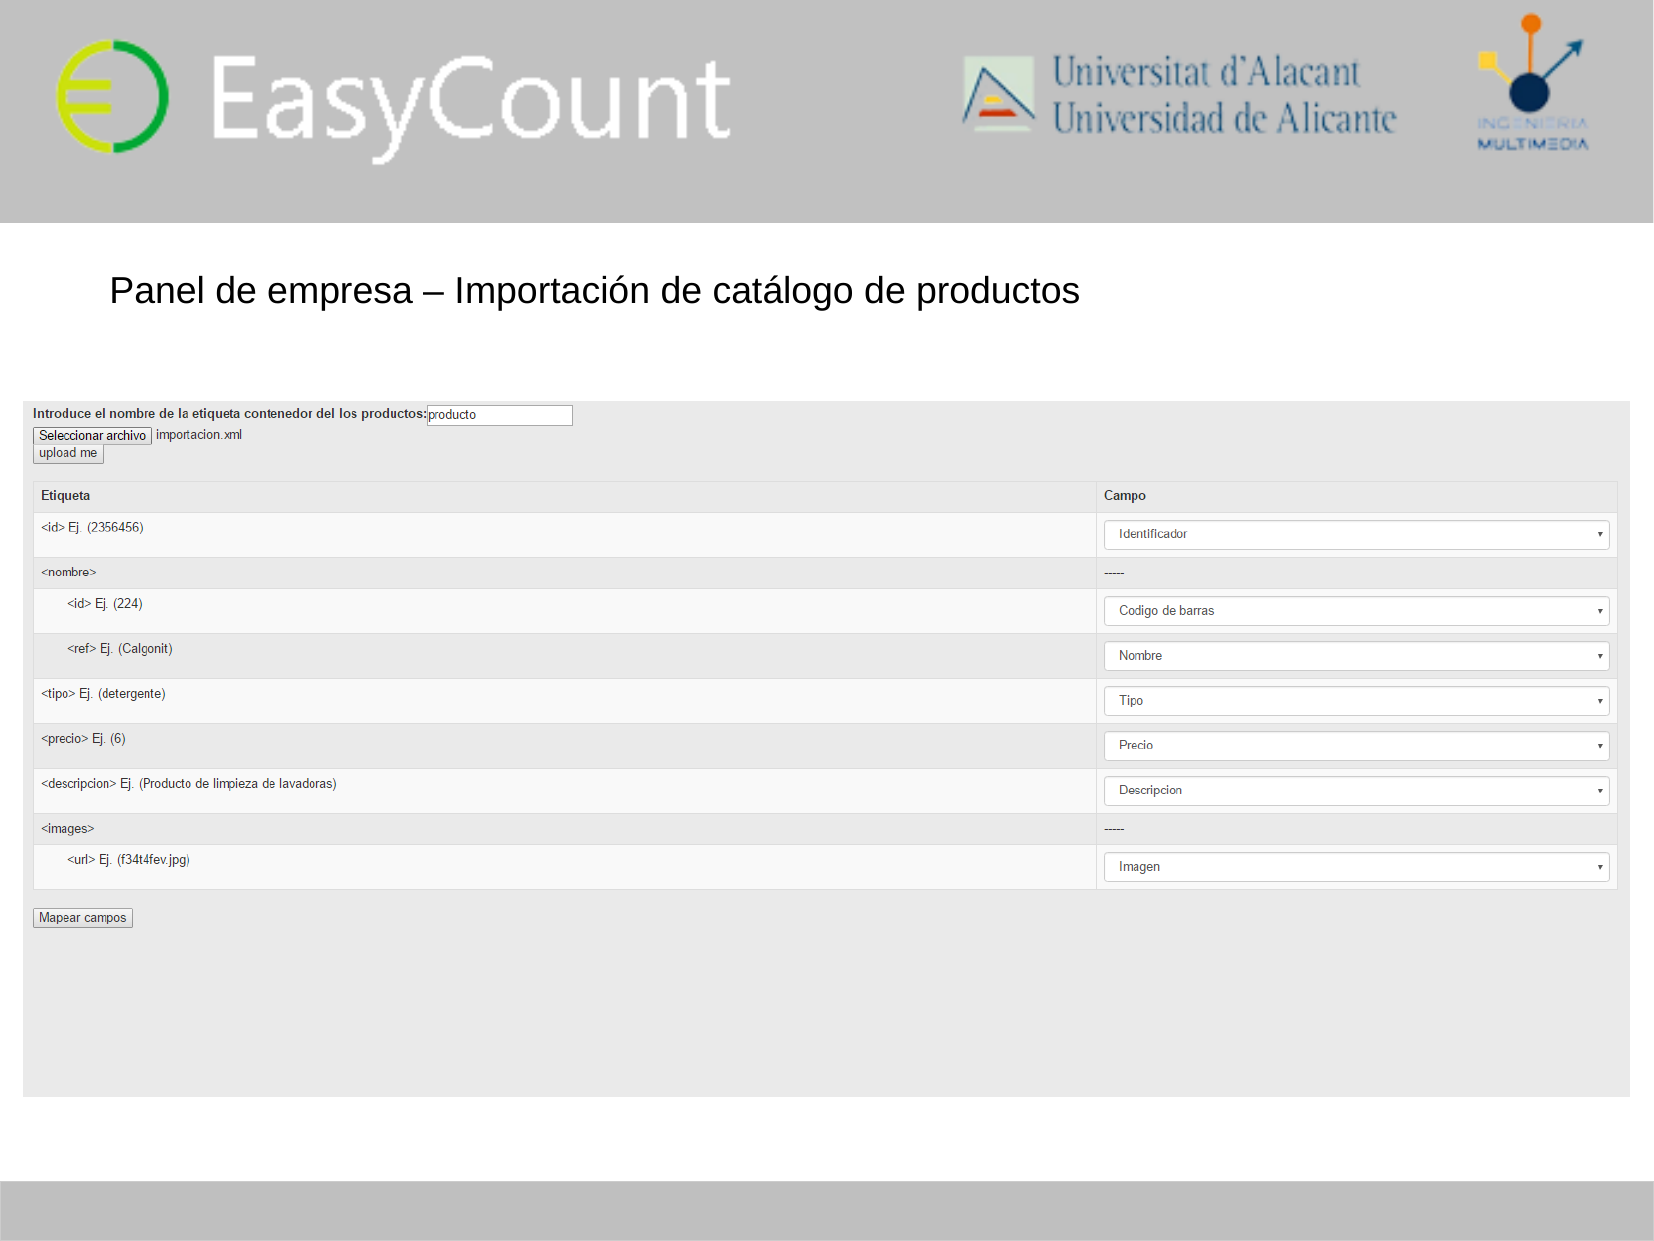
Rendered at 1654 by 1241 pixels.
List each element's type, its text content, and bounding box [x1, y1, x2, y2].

picture [23, 401, 1630, 1097]
text_box Panel de empresa – Importación de catálogo de productos [94, 262, 1096, 319]
text_box [0, 1181, 1654, 1241]
picture [0, 0, 1654, 223]
